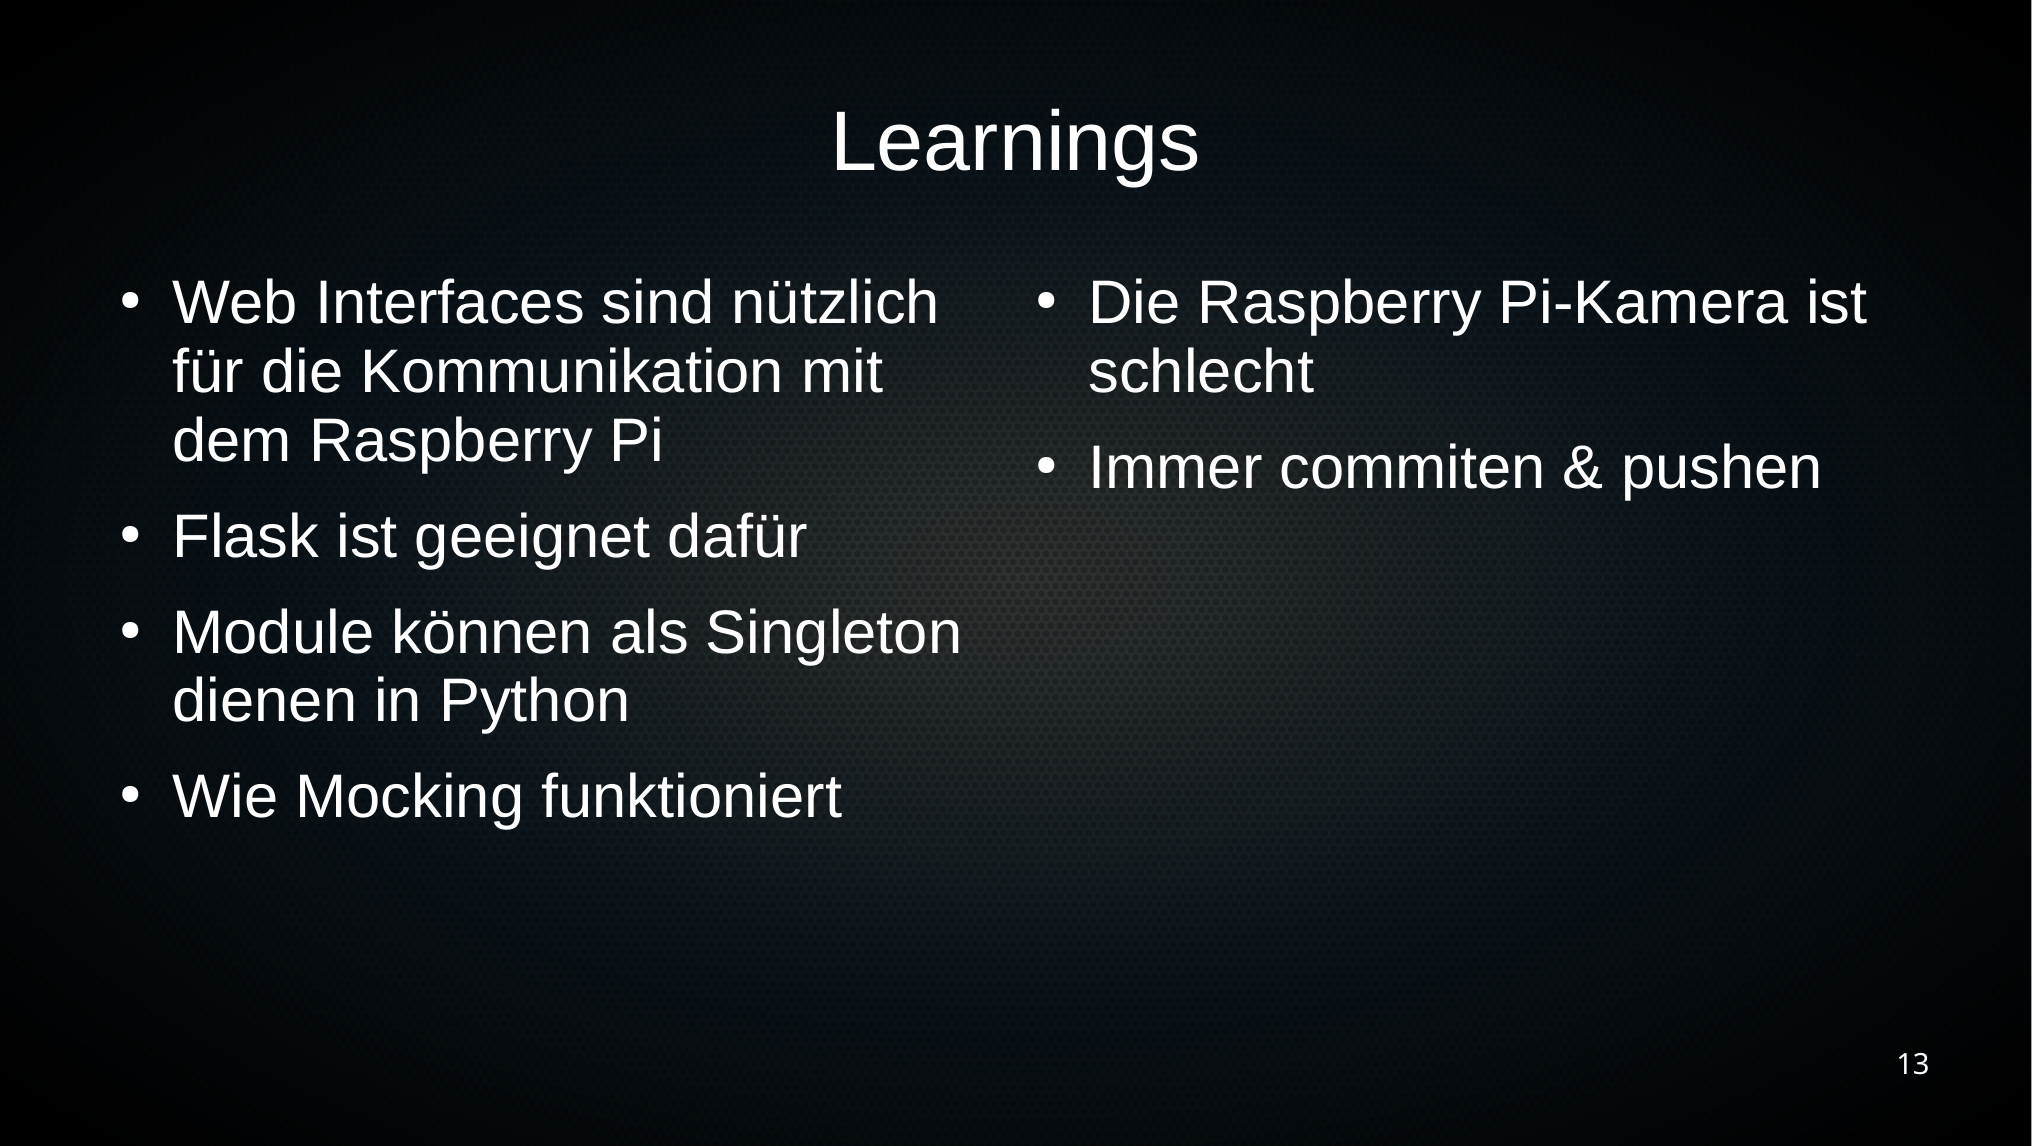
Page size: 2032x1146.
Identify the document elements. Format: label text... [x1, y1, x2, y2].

picture [0, 0, 2032, 1146]
list Die Raspberry Pi-Kamera ist schlecht Immer commiten & pushen [1017, 268, 1891, 933]
title Learnings [101, 45, 1930, 237]
list Web Interfaces sind nützlich für die Kommunikation mit dem Raspberry Pi Flask ist geeignet dafür Module können als Singleton dienen in Python Wie Mocking funktioniert [101, 268, 974, 933]
